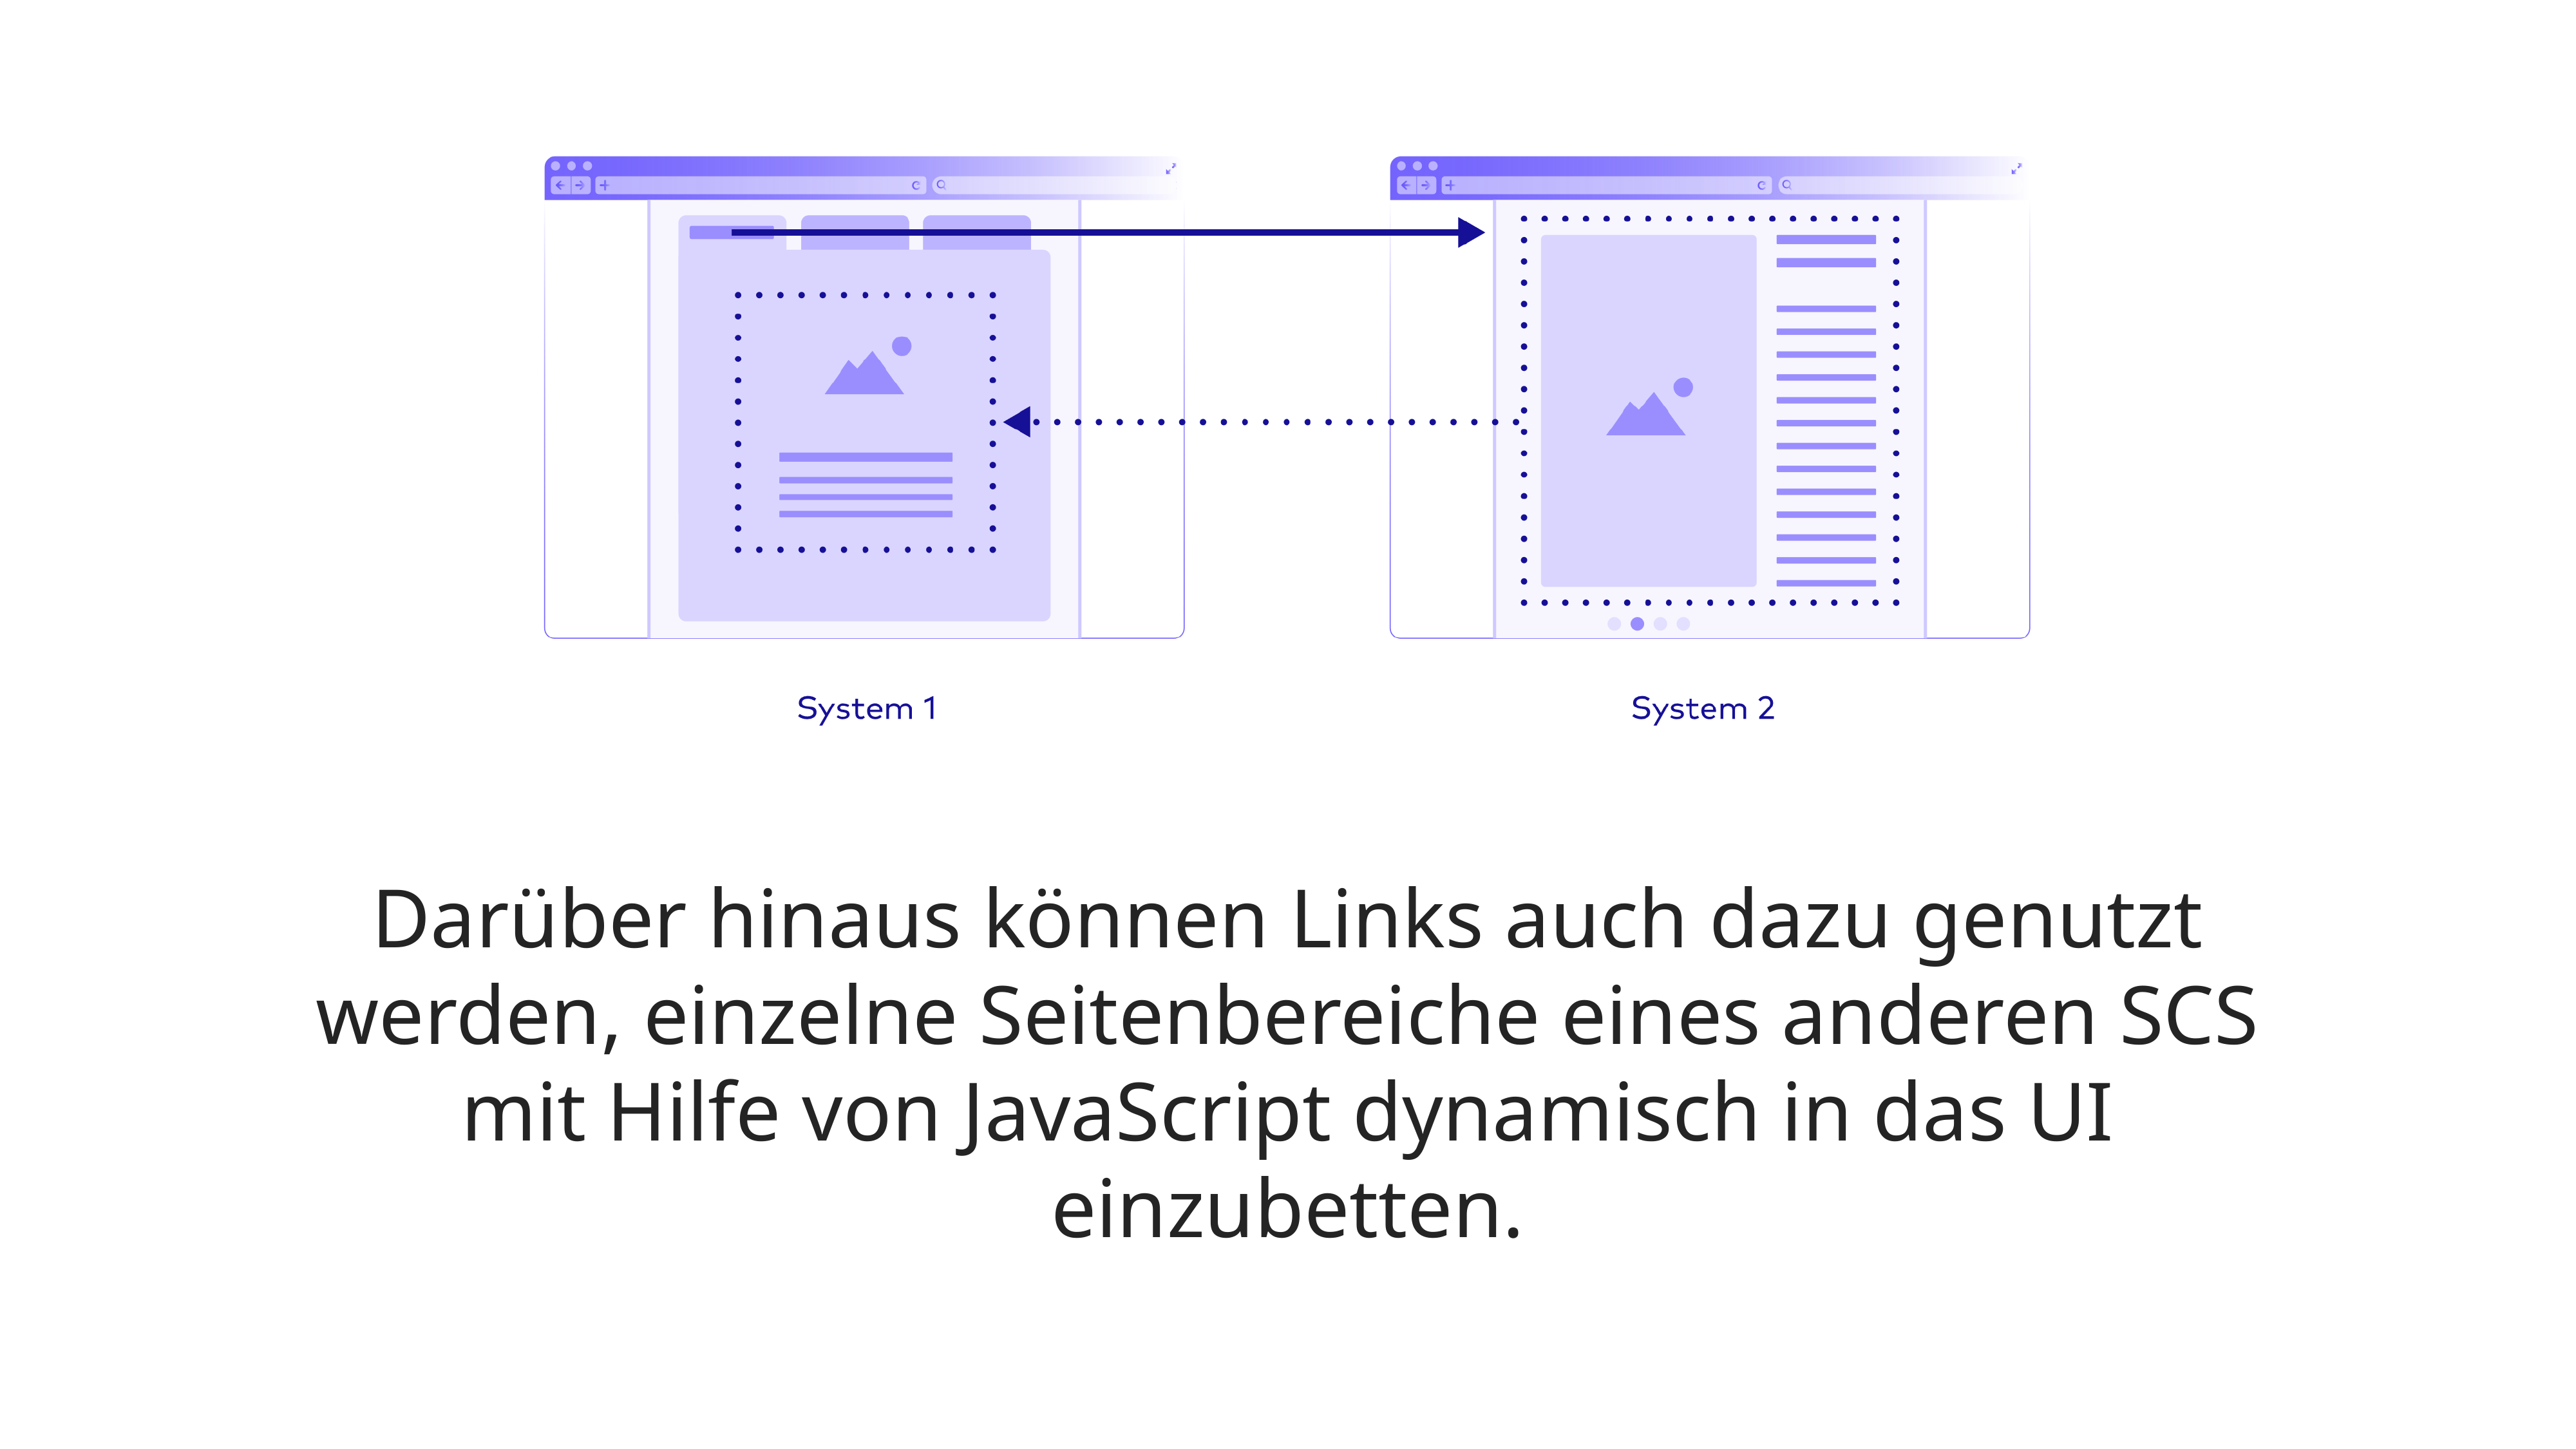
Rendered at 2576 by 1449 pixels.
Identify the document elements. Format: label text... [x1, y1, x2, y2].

picture [506, 129, 2070, 776]
list Darüber hinaus können Links auch dazu genutzt werden, einzelne Seitenbereiche eines anderen SCS mit Hilfe von JavaScript dynamisch in das UI einzubetten. [301, 775, 2275, 1345]
